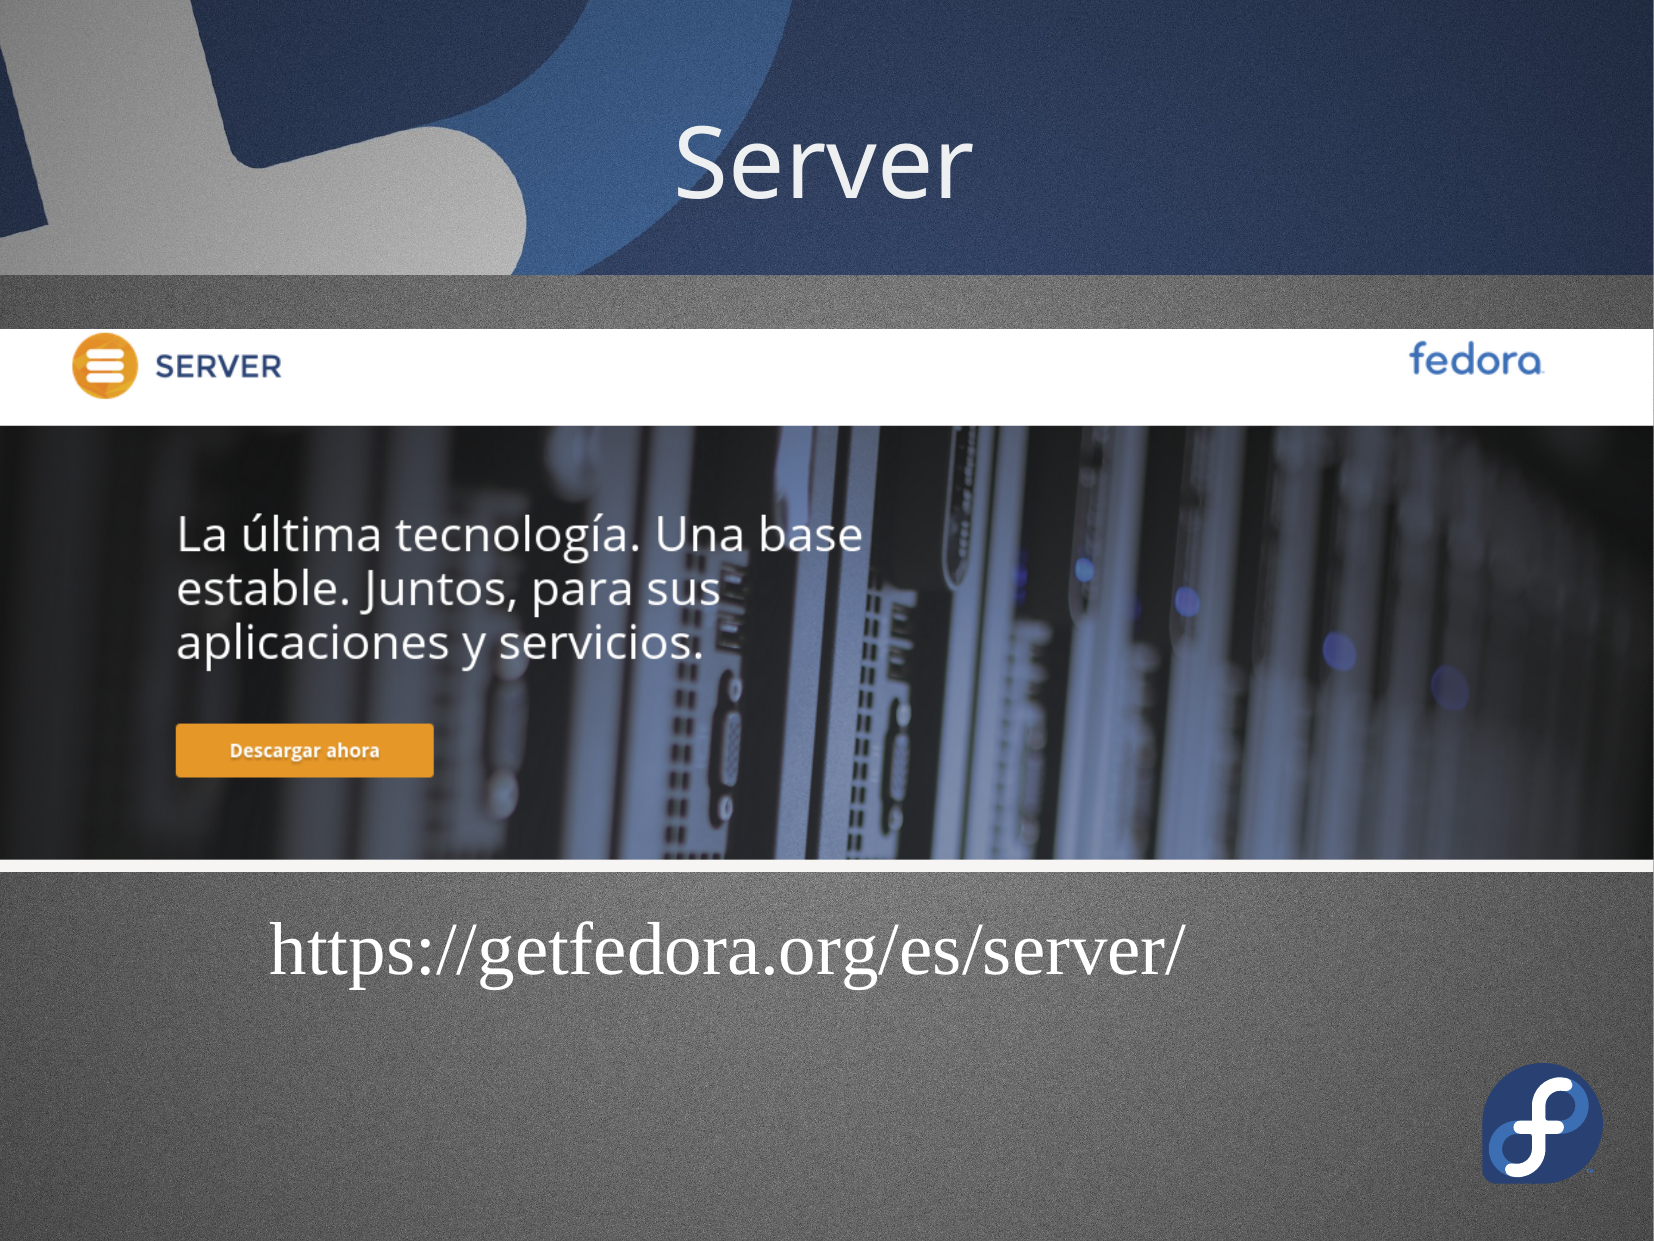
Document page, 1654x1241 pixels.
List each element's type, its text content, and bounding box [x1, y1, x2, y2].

picture [0, 0, 1654, 1241]
text_box Server [86, 59, 1563, 266]
text_box https://getfedora.org/es/server/ [255, 900, 1621, 1089]
